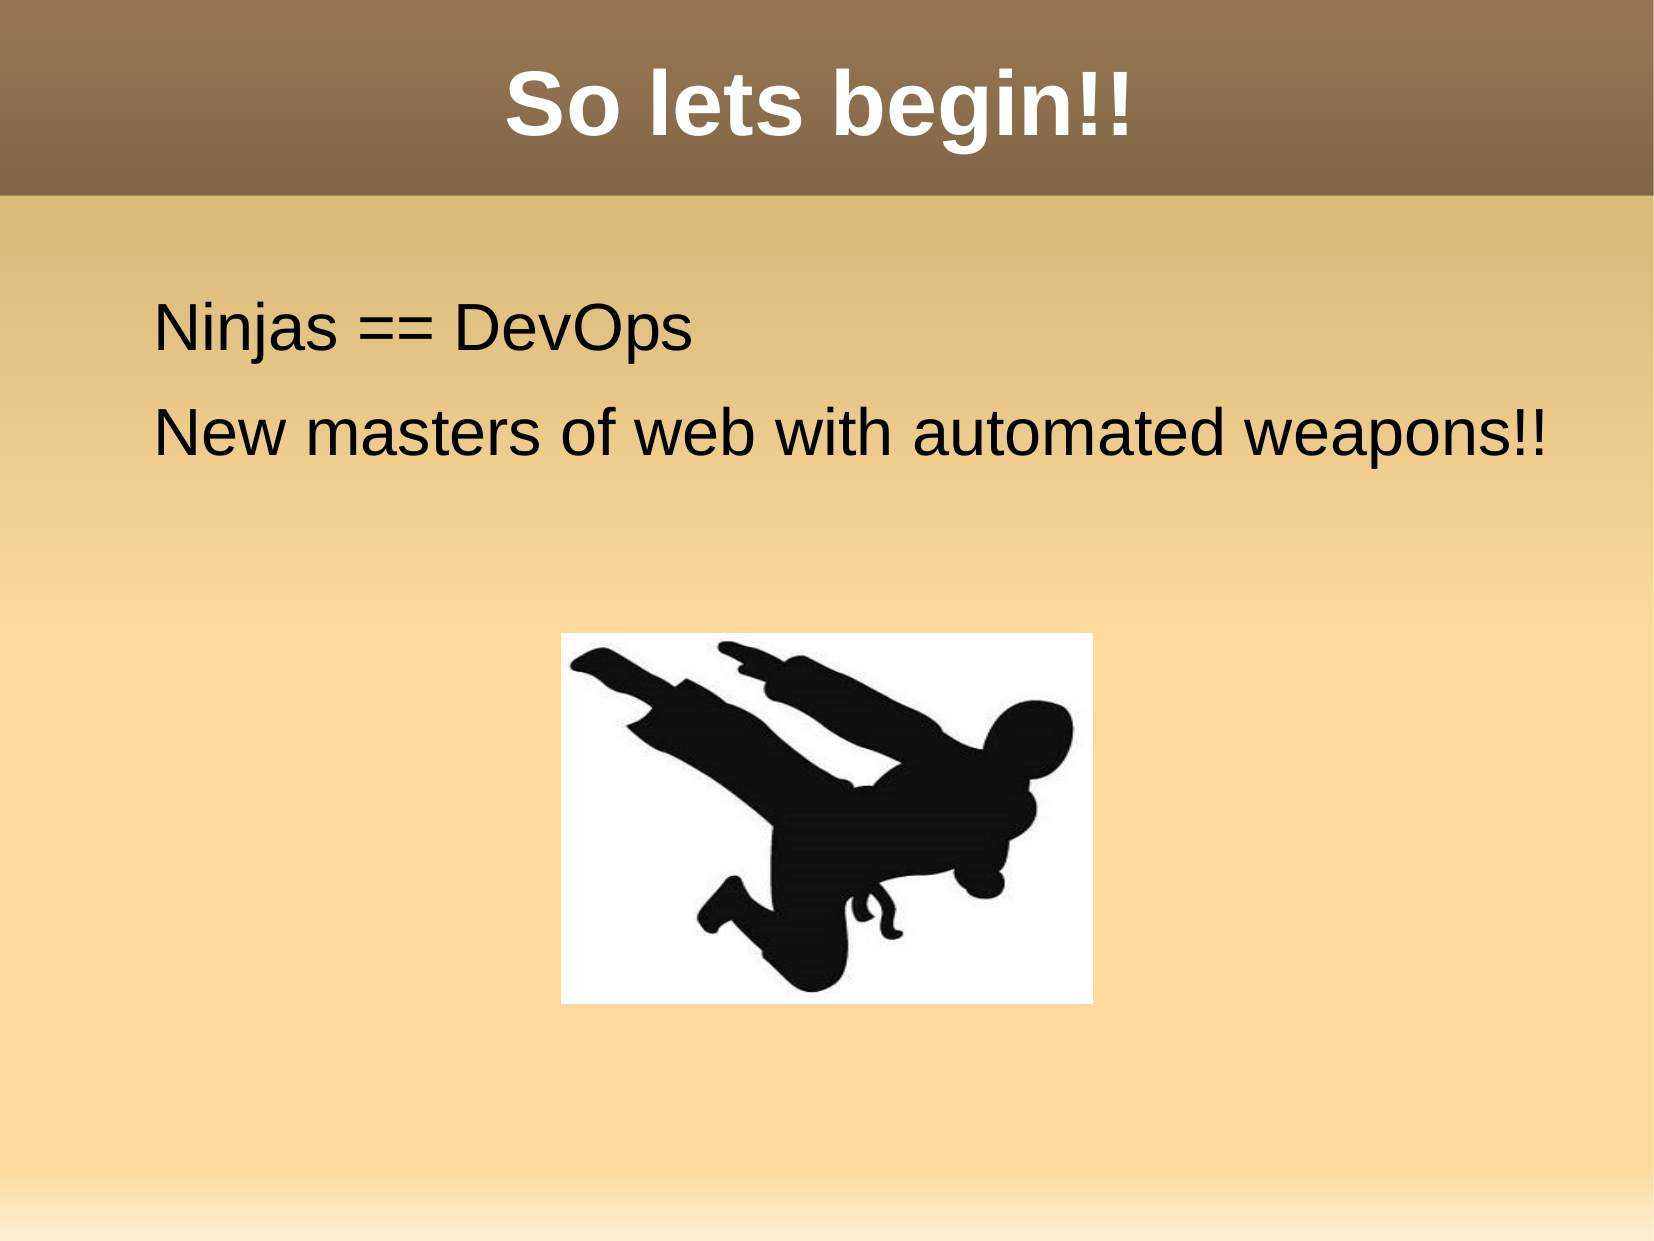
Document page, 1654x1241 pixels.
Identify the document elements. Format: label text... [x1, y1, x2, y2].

title So lets begin!! [76, 7, 1565, 200]
list Ninjas == DevOps New masters of web with automated weapons!! [82, 290, 1571, 1094]
picture [0, 0, 1654, 1241]
